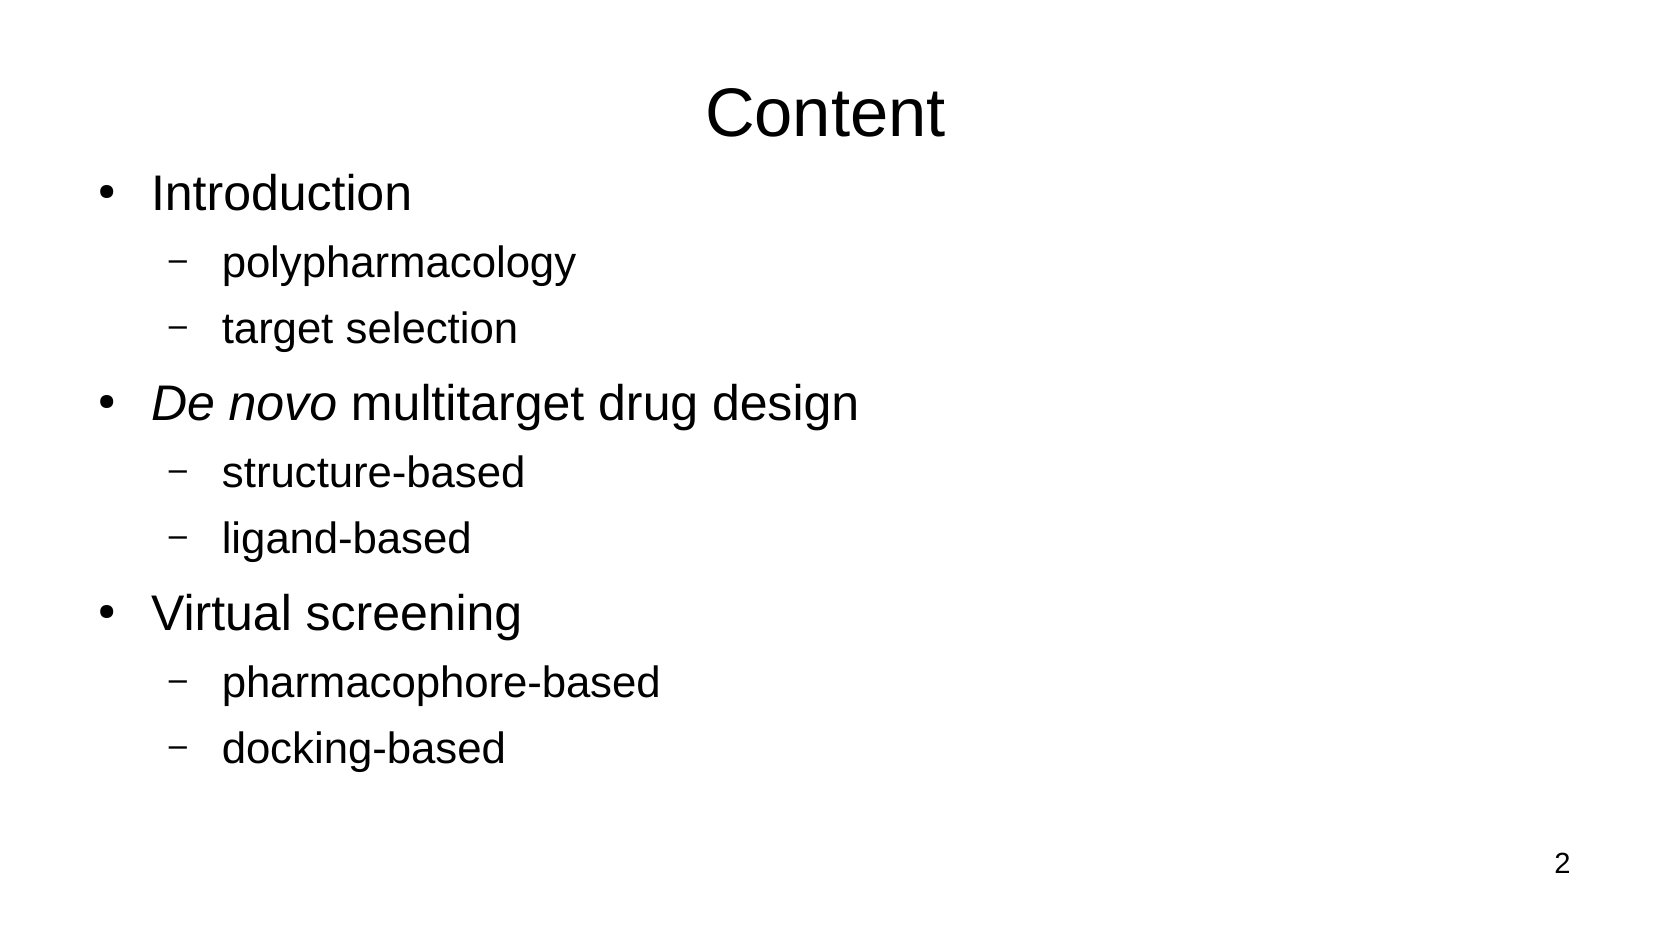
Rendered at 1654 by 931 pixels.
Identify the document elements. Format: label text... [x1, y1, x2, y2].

list Introduction polypharmacology target selection De novo multitarget drug design structure-based ligand-based Virtual screening pharmacophore-based docking-based [80, 165, 1571, 856]
title Content [80, 35, 1571, 165]
